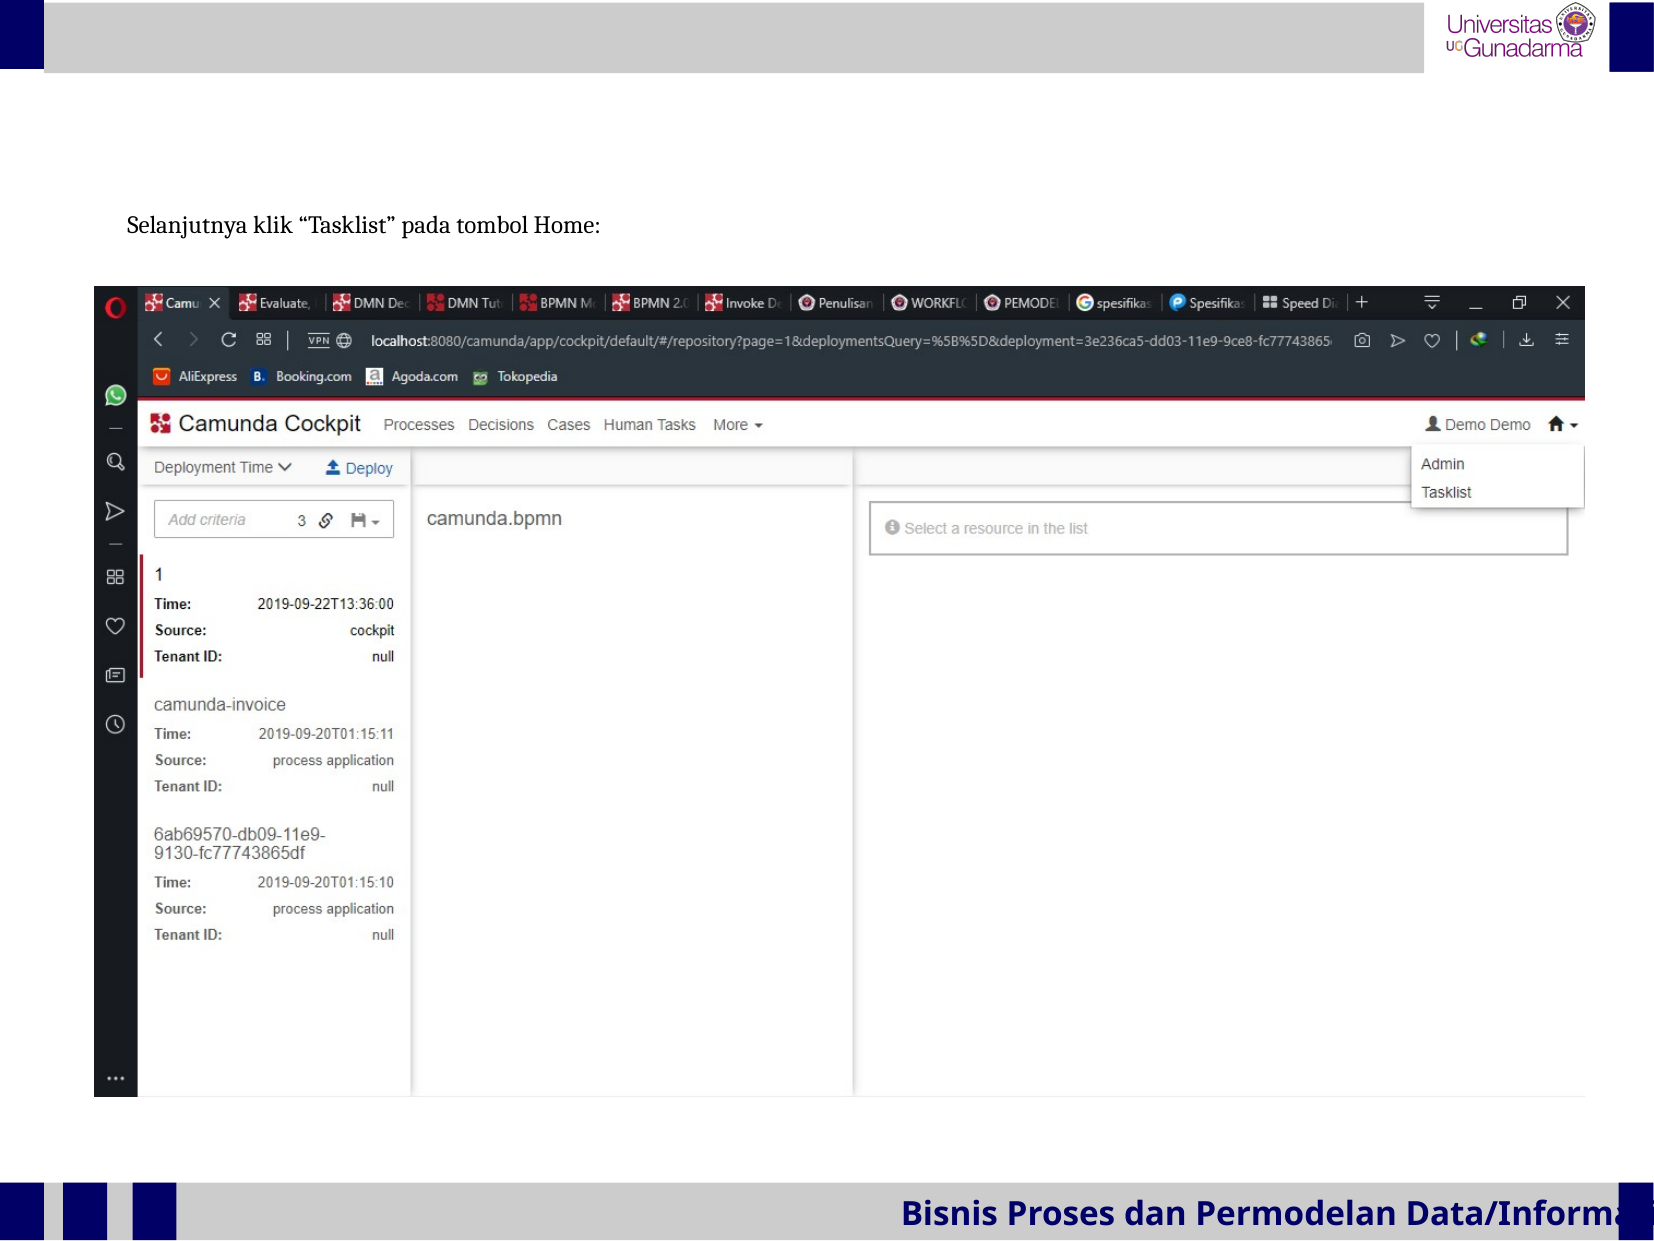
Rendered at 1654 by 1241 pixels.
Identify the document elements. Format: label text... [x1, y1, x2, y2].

picture [1437, 2, 1610, 62]
list Selanjutnya klik “Tasklist” pada tombol Home: [14, 210, 1630, 1171]
picture [94, 286, 1585, 1097]
